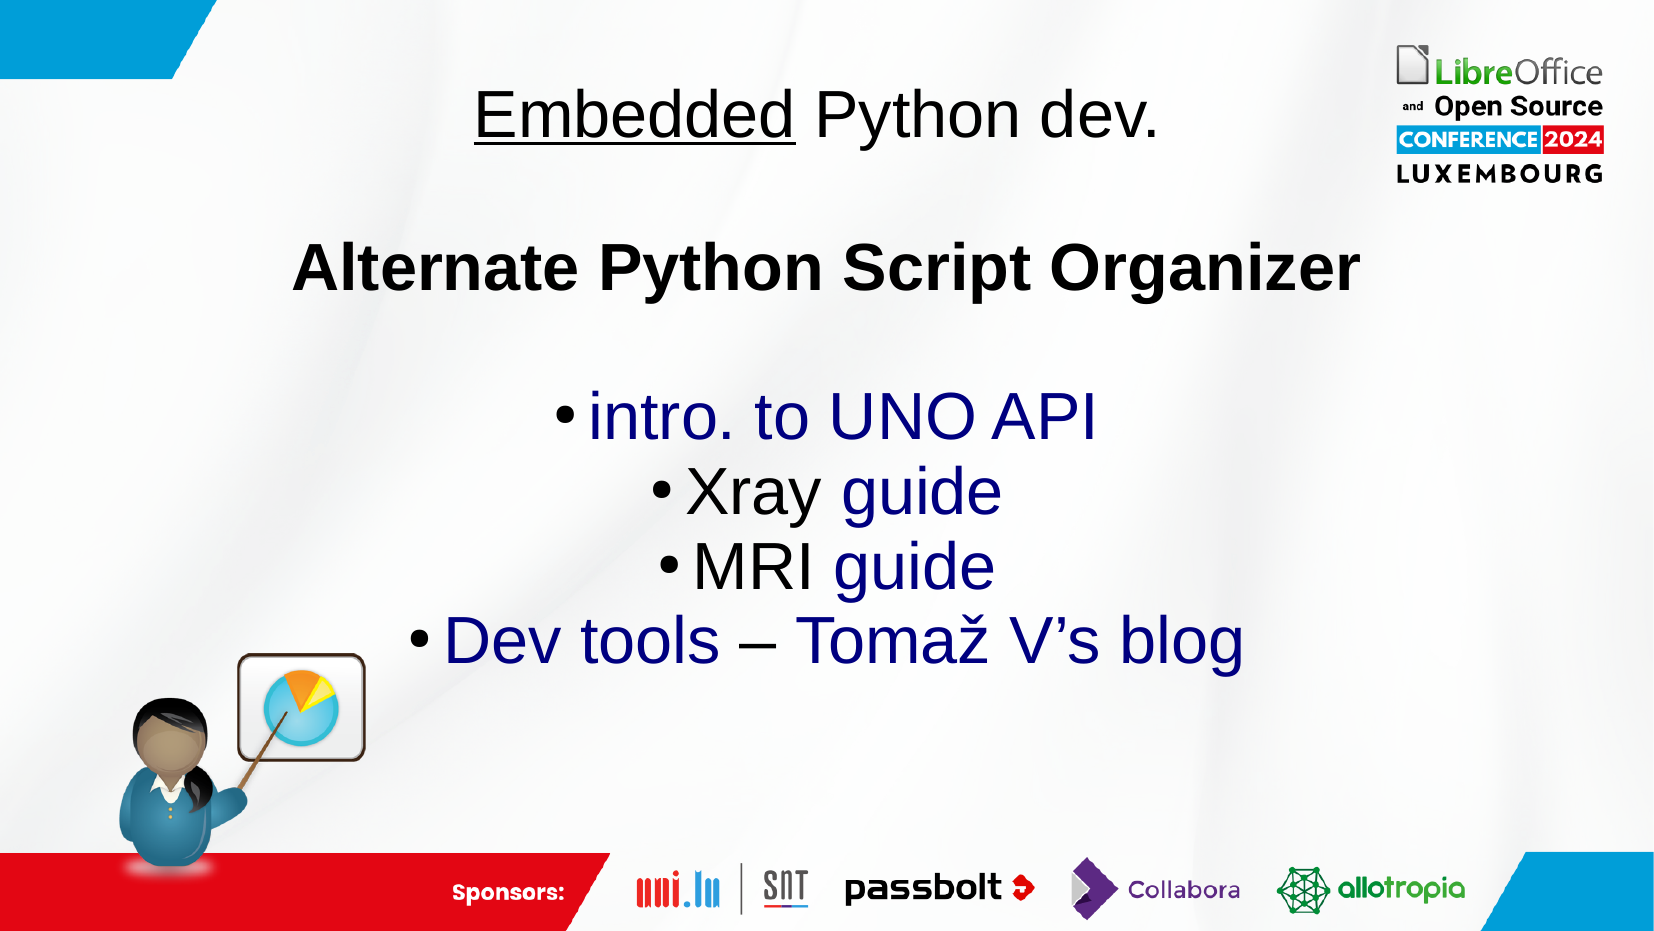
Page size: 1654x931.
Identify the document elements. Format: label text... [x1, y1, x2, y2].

title Embedded Python dev. [82, 37, 1571, 193]
picture [0, 0, 1654, 931]
subtitle Alternate Python Script Organizer intro. to UNO API Xray guide MRI guide Dev tools – Tomaž V’s blog [82, 202, 1571, 773]
